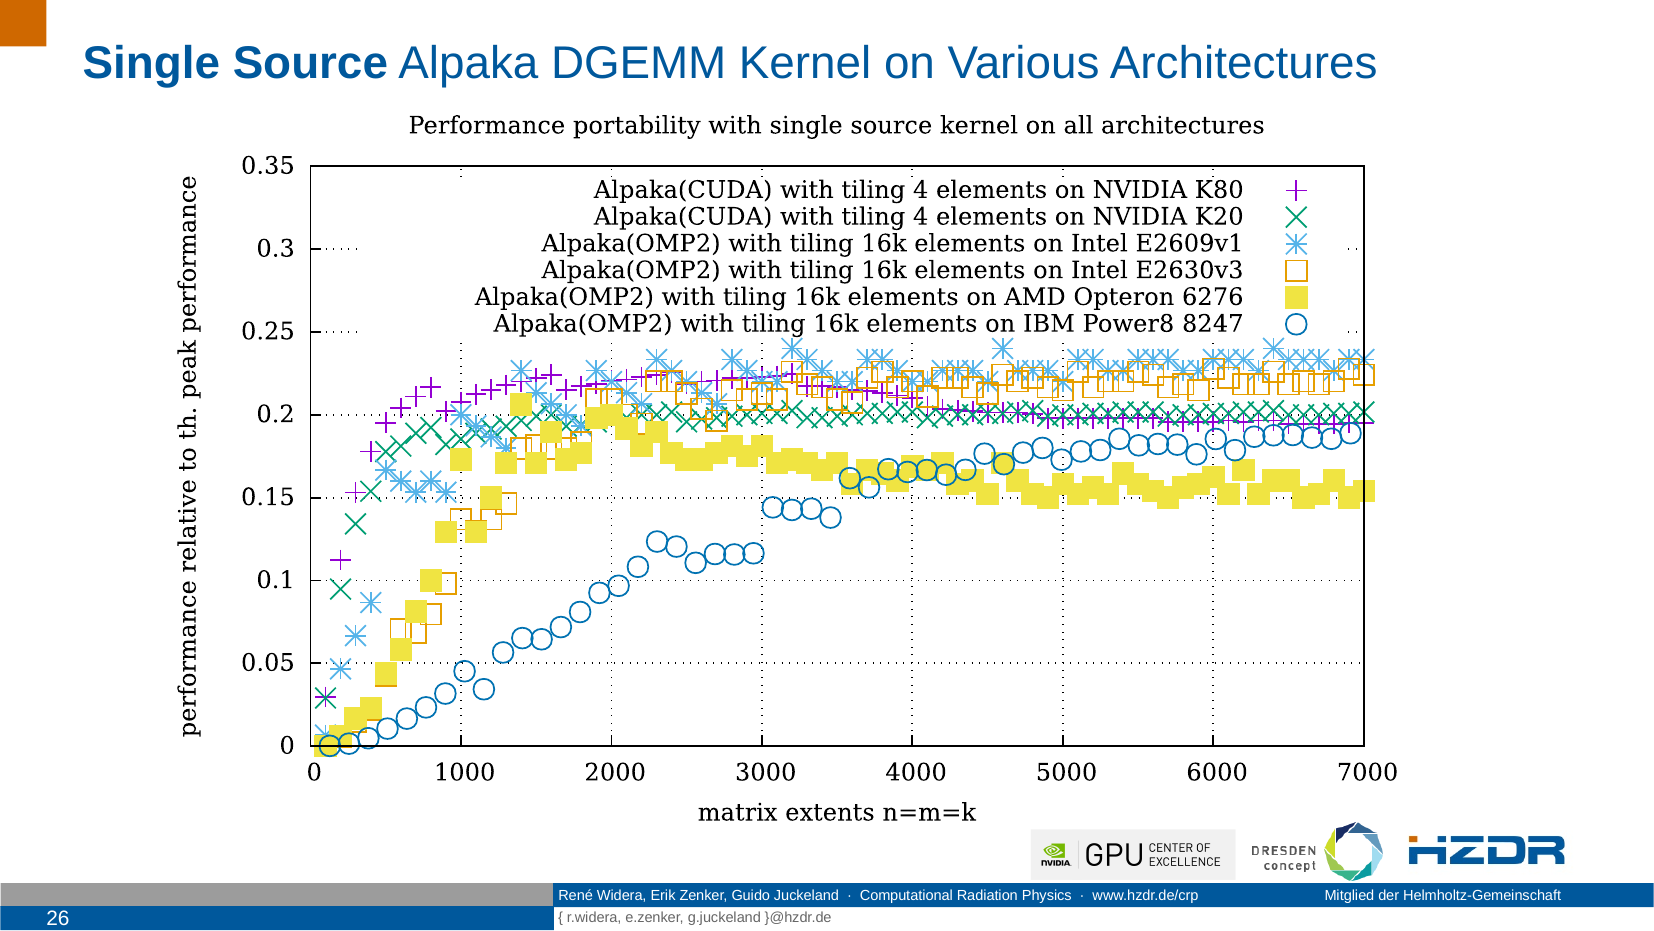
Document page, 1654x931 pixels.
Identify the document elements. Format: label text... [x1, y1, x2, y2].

title Single Source Alpaka DGEMM Kernel on Various Architectures [82, 36, 1571, 143]
picture [164, 82, 1582, 894]
